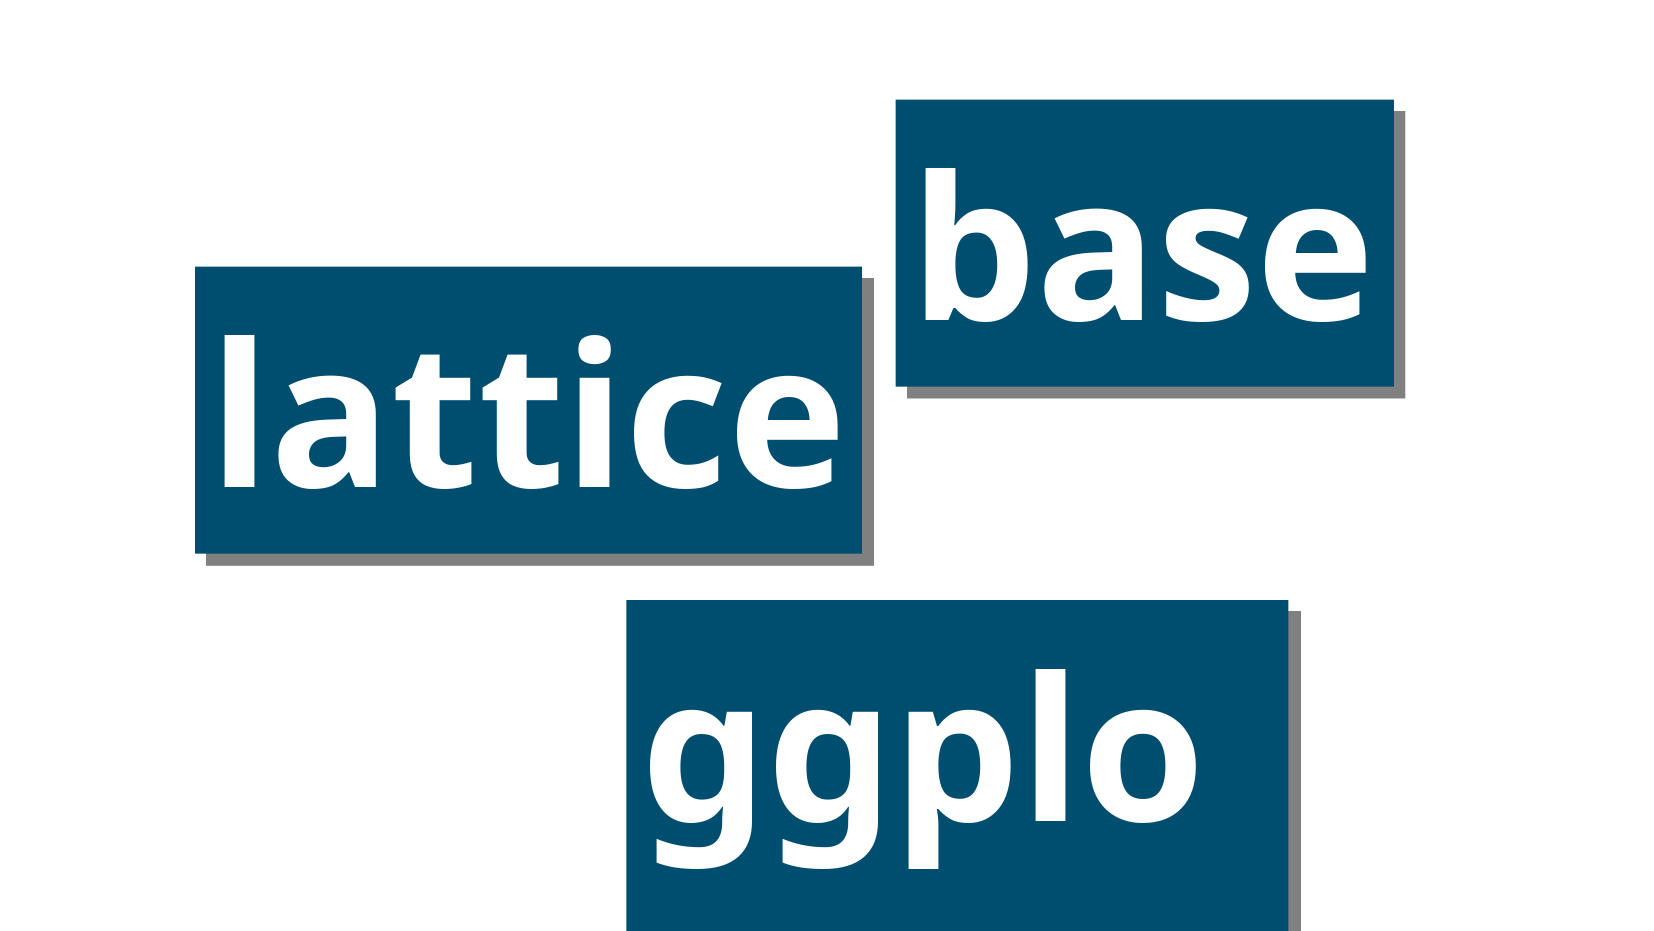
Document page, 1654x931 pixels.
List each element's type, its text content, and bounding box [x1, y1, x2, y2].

text_box lattice [195, 266, 793, 516]
text_box ggplot [626, 600, 1289, 850]
text_box base [895, 99, 1394, 349]
